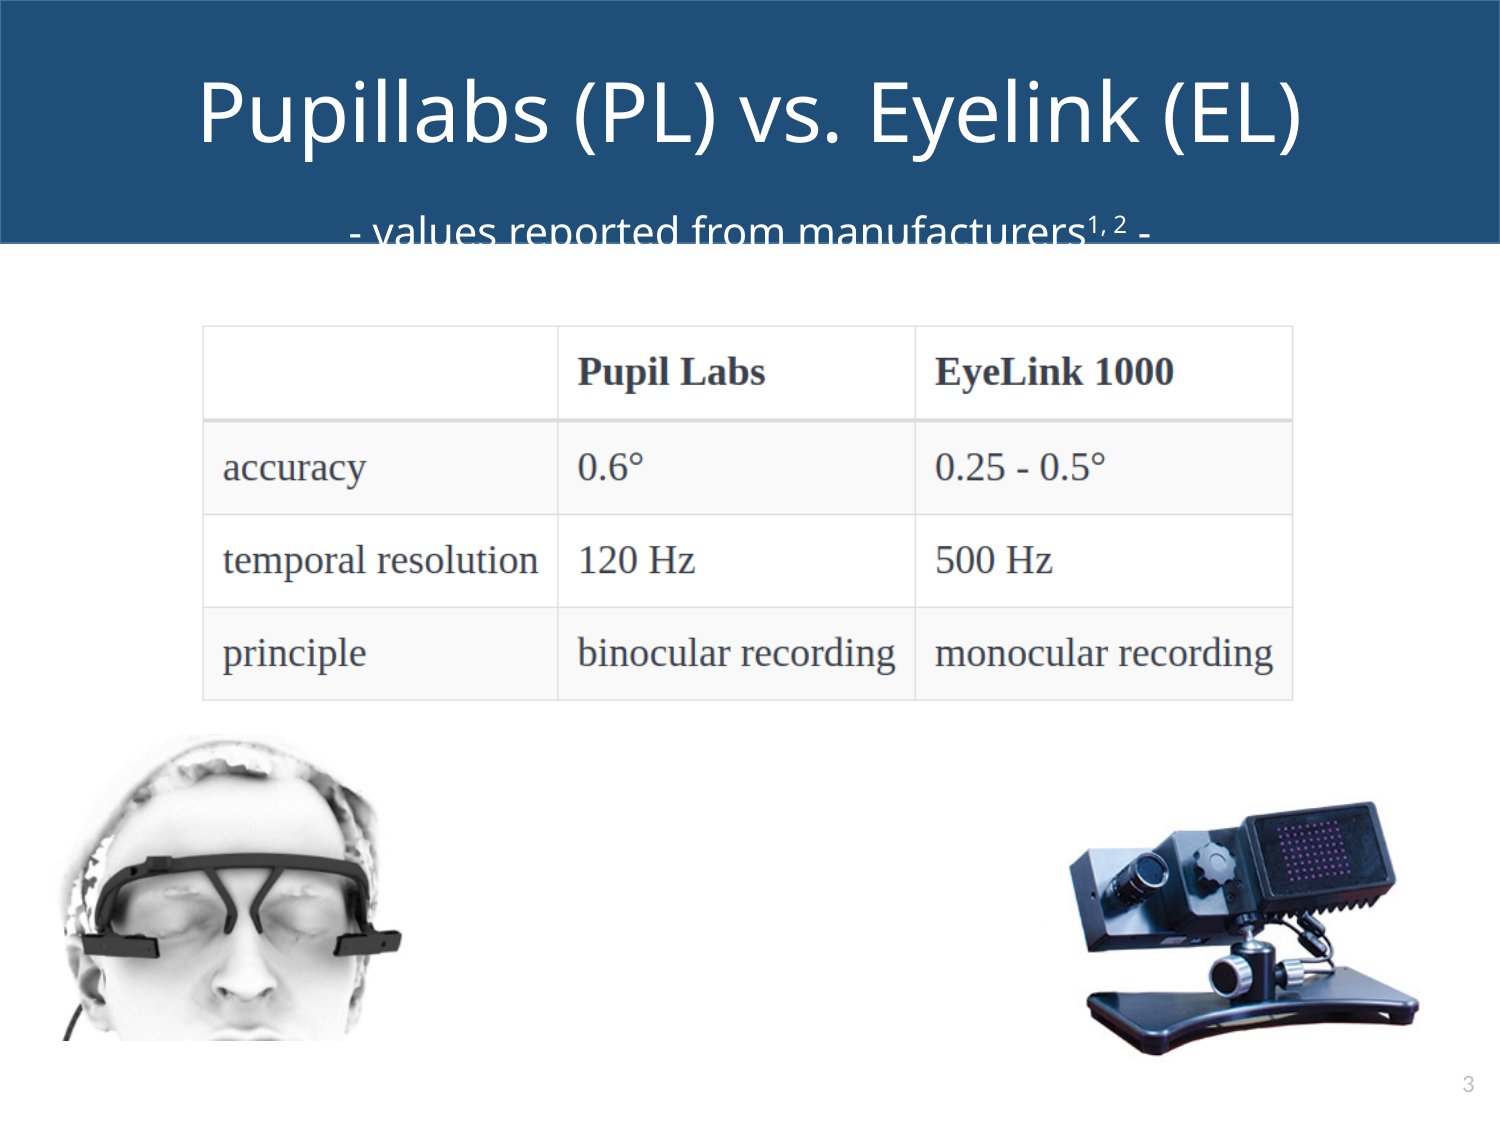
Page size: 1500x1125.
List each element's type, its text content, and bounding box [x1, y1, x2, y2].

text_box - values reported from manufacturers1, 2 - [284, 174, 1216, 267]
title Pupillabs (PL) vs. Eyelink (EL) [103, 62, 1397, 168]
picture [1045, 795, 1436, 1062]
picture [20, 734, 424, 1041]
picture [196, 318, 1304, 710]
